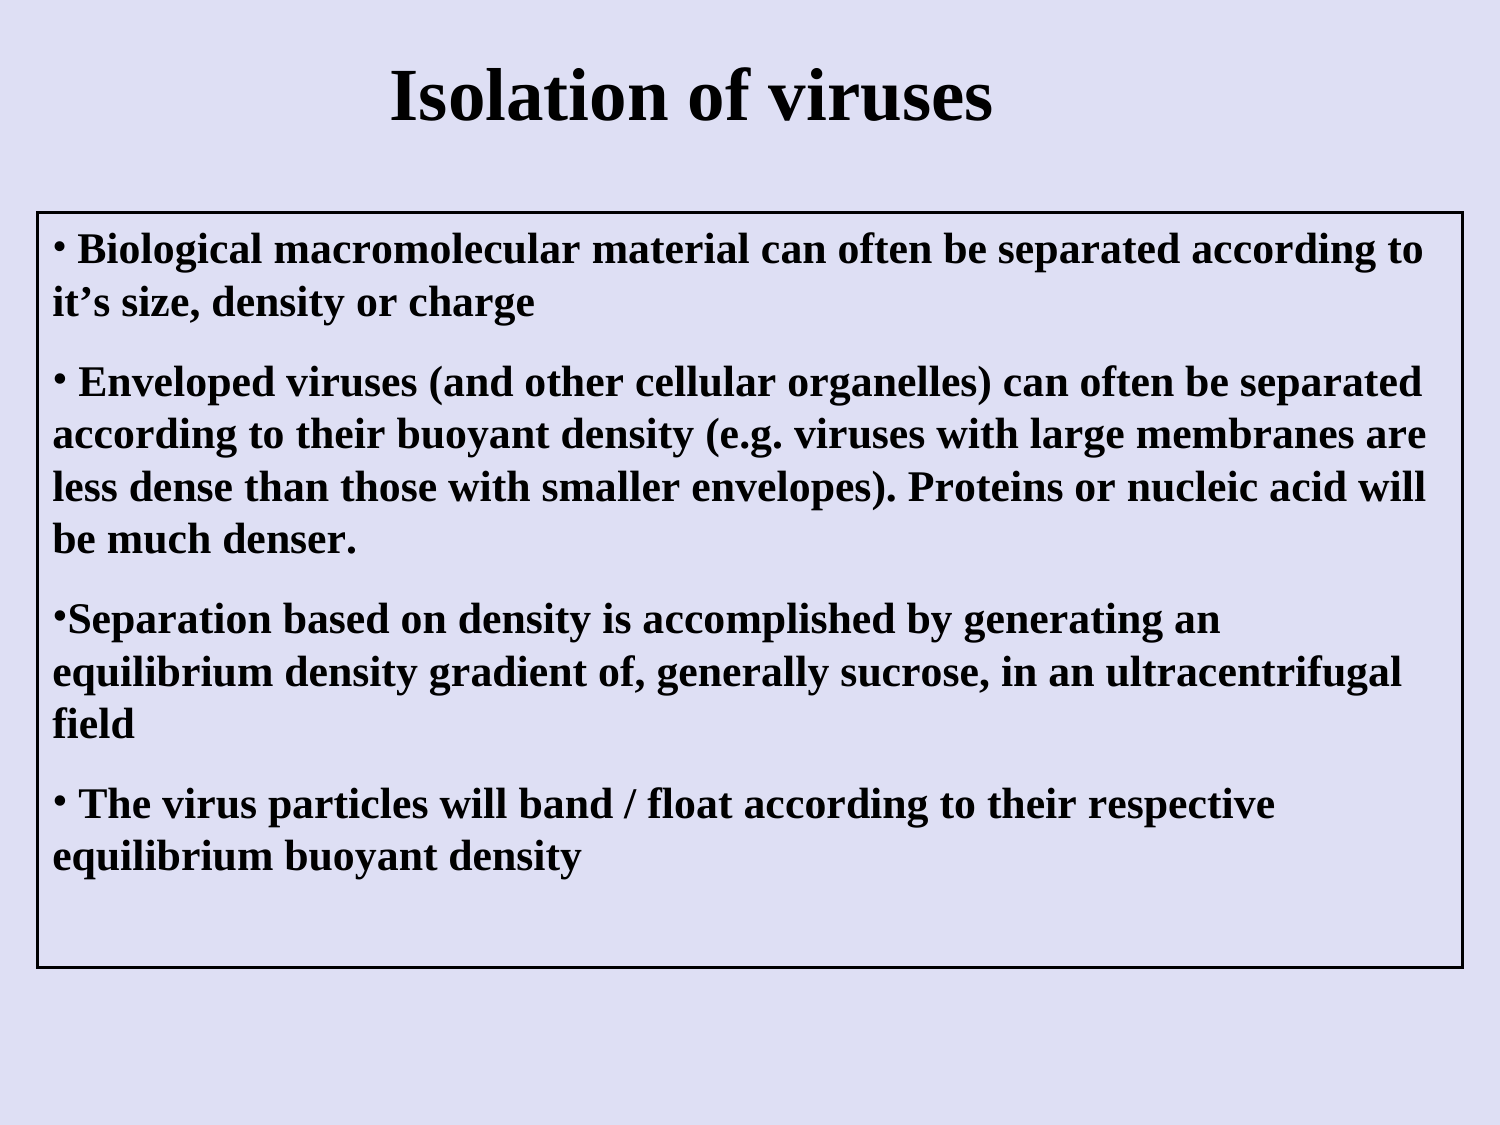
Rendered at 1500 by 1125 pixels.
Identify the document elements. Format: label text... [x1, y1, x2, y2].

text_box Isolation of viruses [375, 37, 1213, 143]
text_box Biological macromolecular material can often be separated according to it’s size, density or charge Enveloped viruses (and other cellular organelles) can often be separated according to their buoyant density (e.g. viruses with large membranes are less dense than those with smaller envelopes). Proteins or nucleic acid will be much denser. Separation based on density is accomplished by generating an equilibrium density gradient of, generally sucrose, in an ultracentrifugal field The virus particles will band / float according to their respective equilibrium buoyant density [37, 212, 1463, 968]
